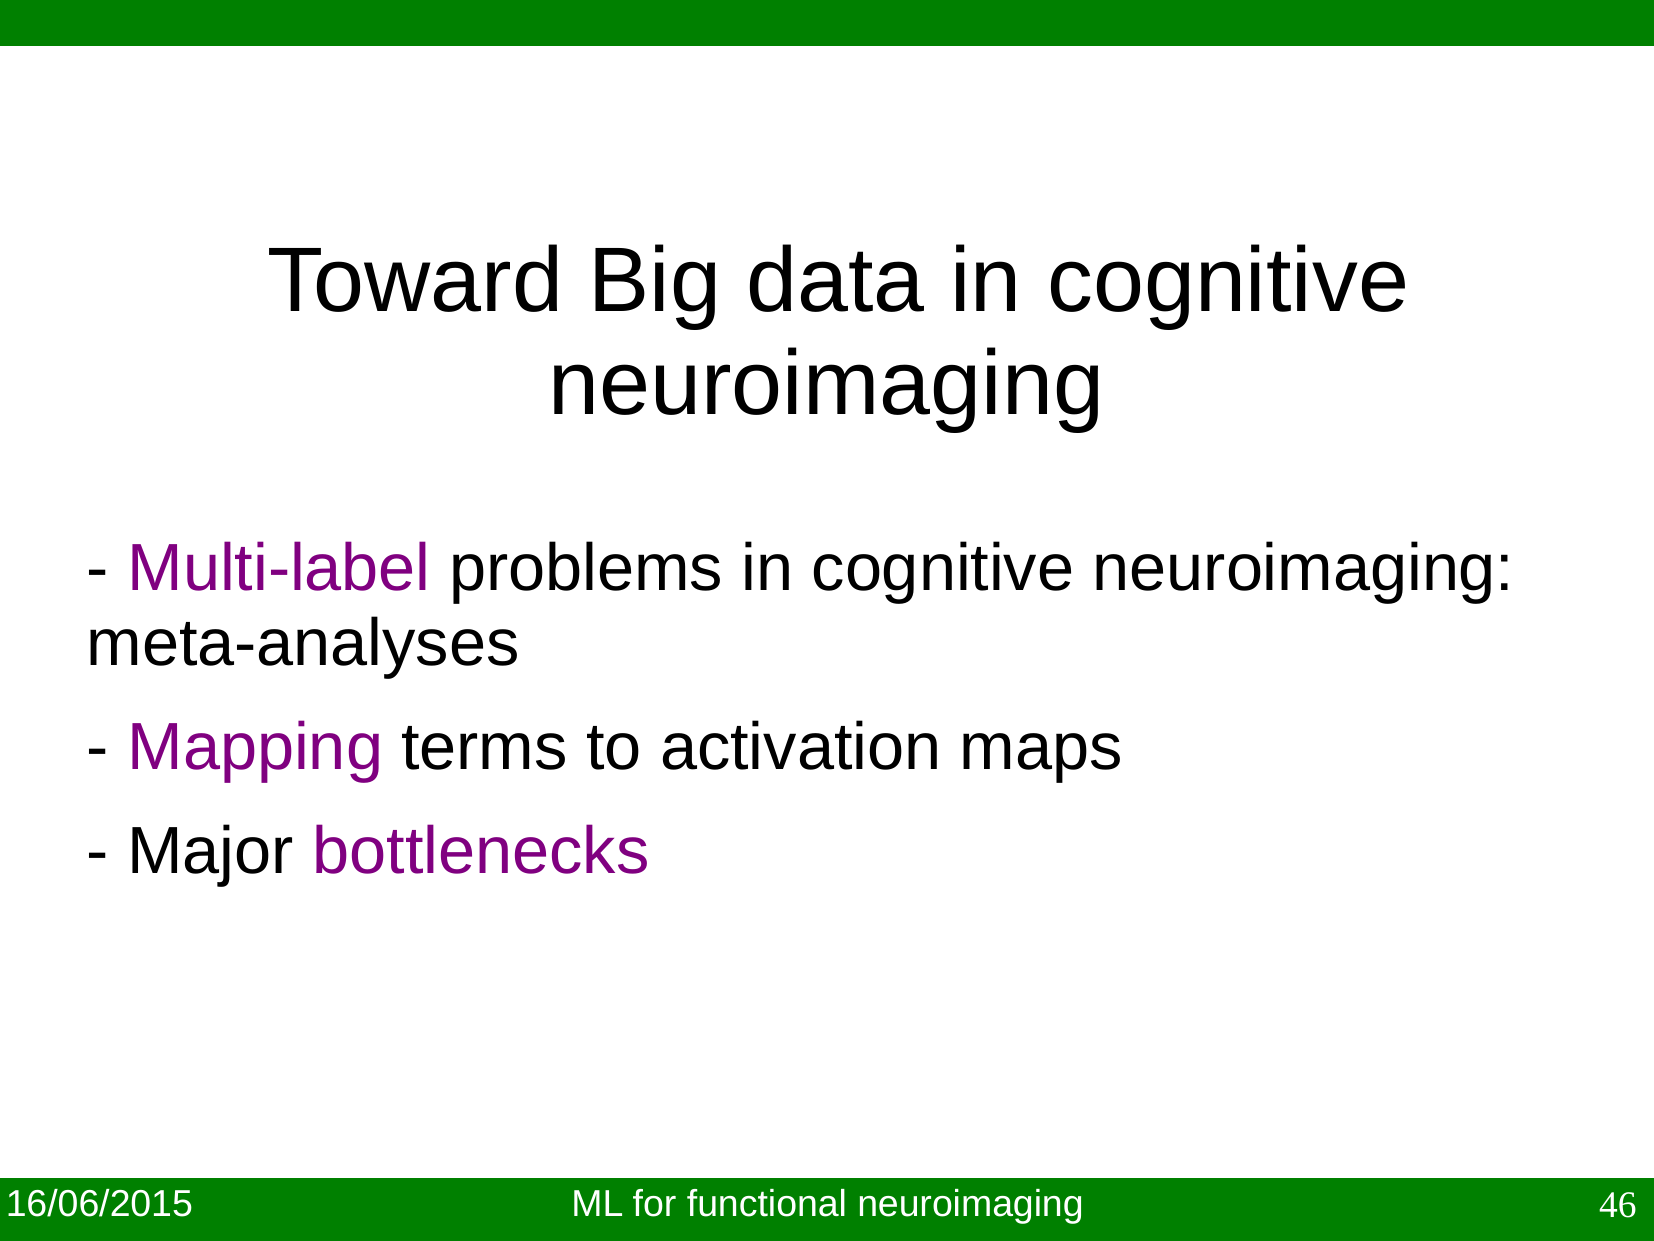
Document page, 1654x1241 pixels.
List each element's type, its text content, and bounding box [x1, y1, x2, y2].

list - Multi-label problems in cognitive neuroimaging: meta-analyses - Mapping terms to activation maps - Major bottlenecks [86, 530, 1576, 1036]
title Toward Big data in cognitive neuroimaging [82, 227, 1571, 436]
